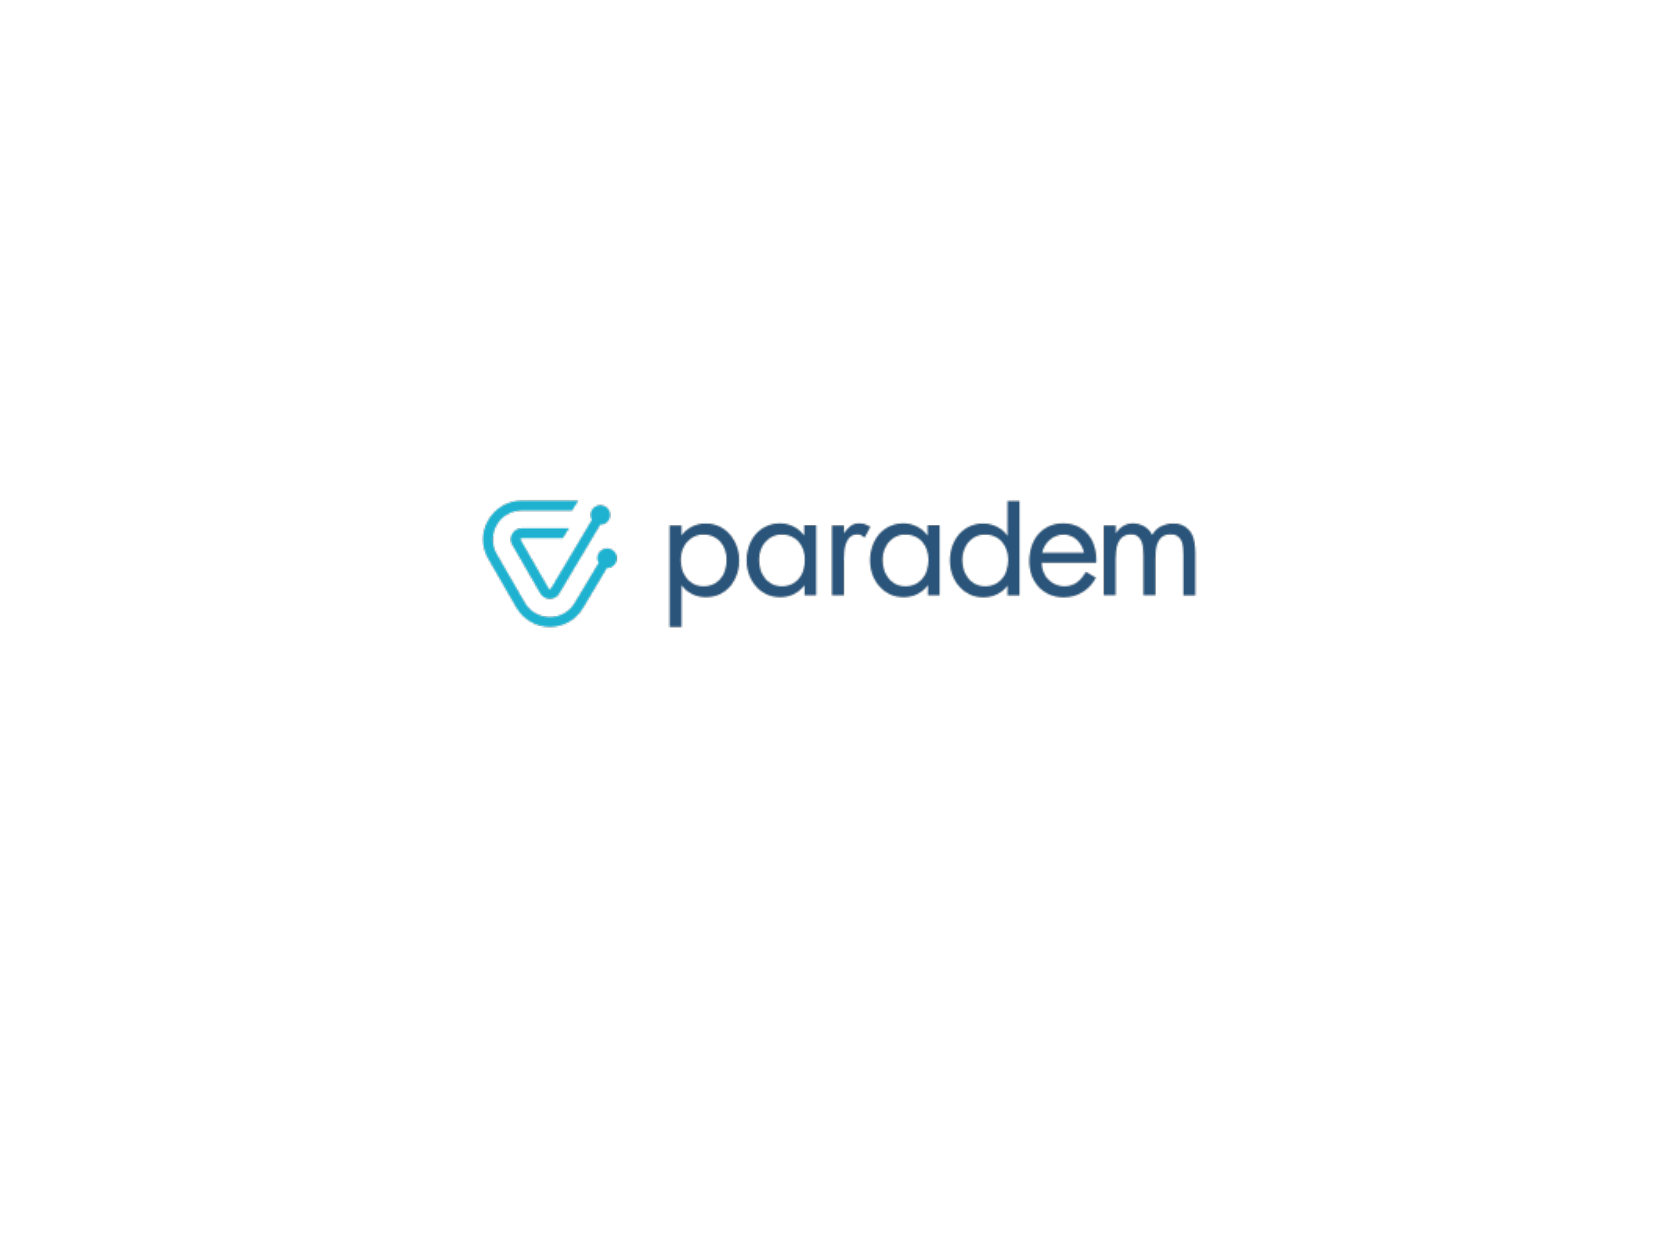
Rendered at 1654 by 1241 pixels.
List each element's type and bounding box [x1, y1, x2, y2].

picture [448, 466, 1231, 662]
